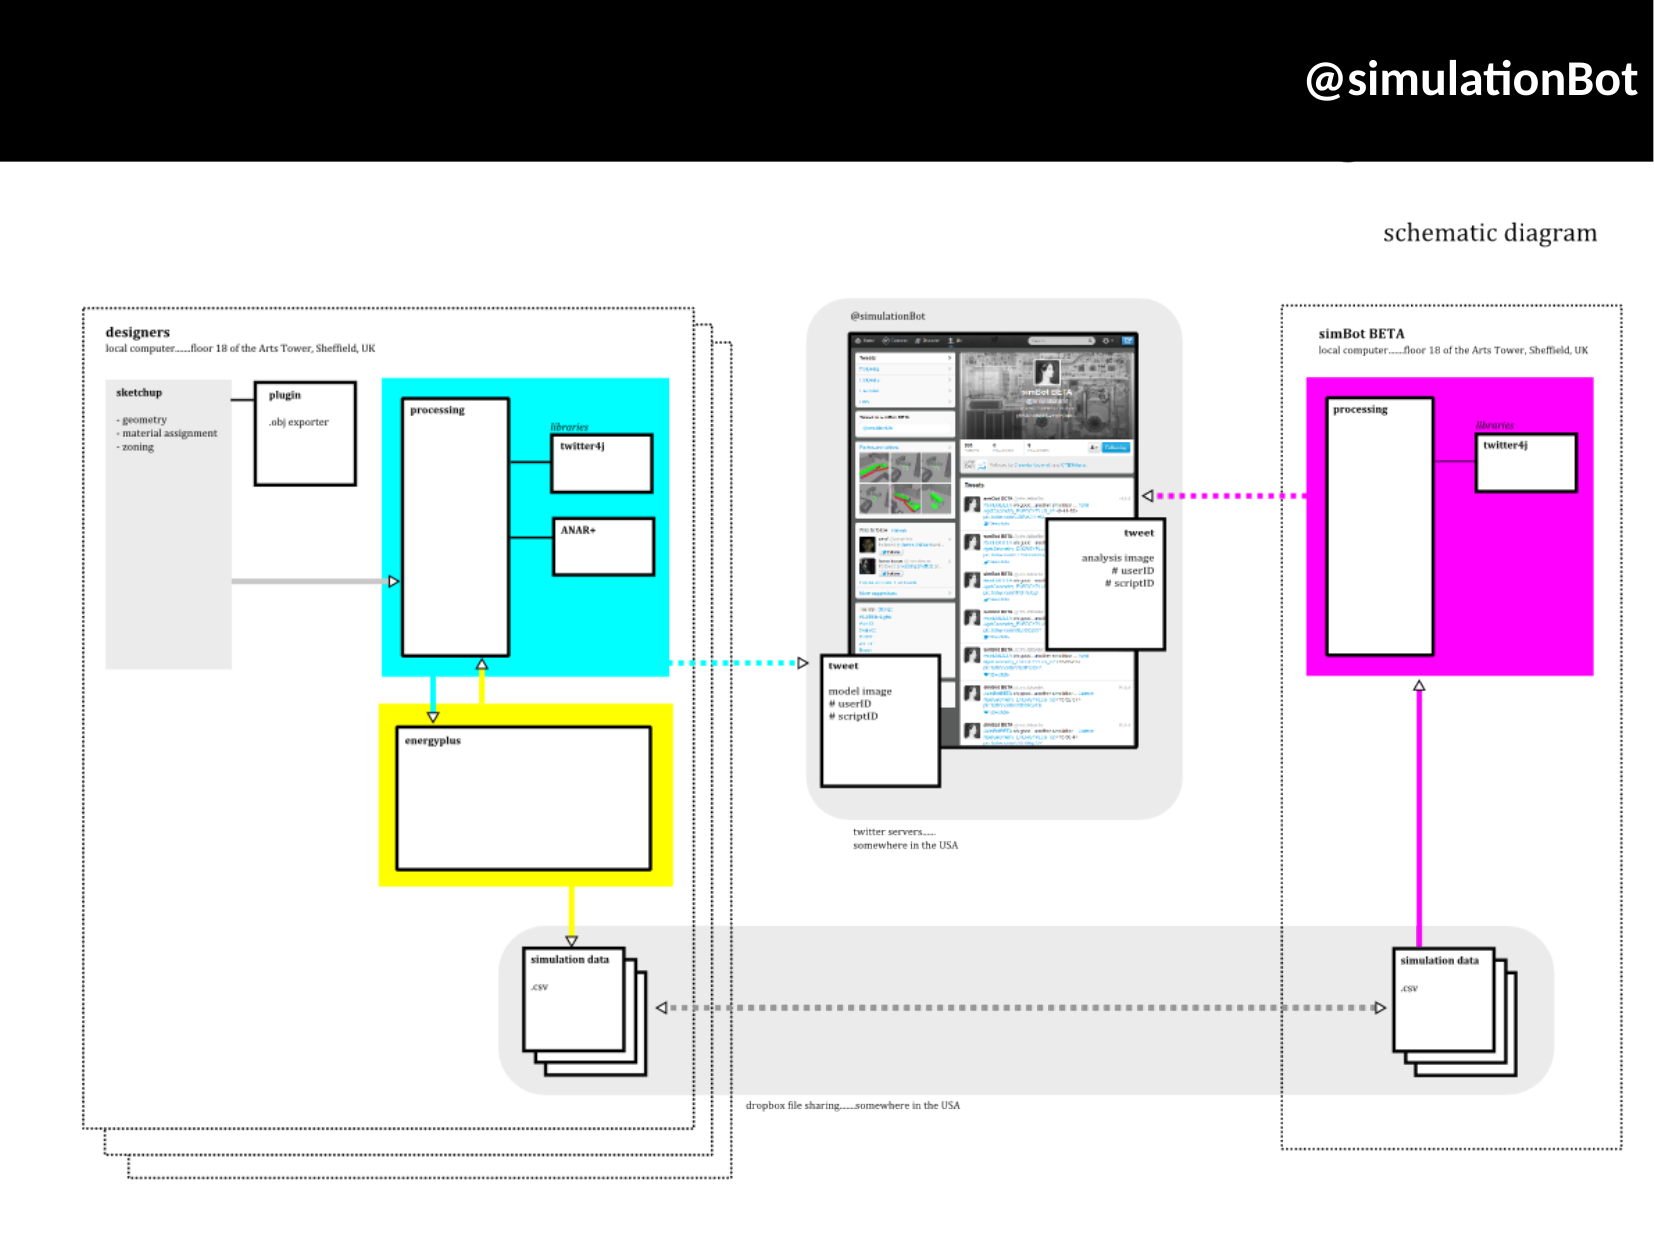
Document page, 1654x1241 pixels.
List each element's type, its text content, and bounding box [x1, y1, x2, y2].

picture [0, 162, 1654, 1240]
text_box @simulationBot [0, 0, 1654, 162]
